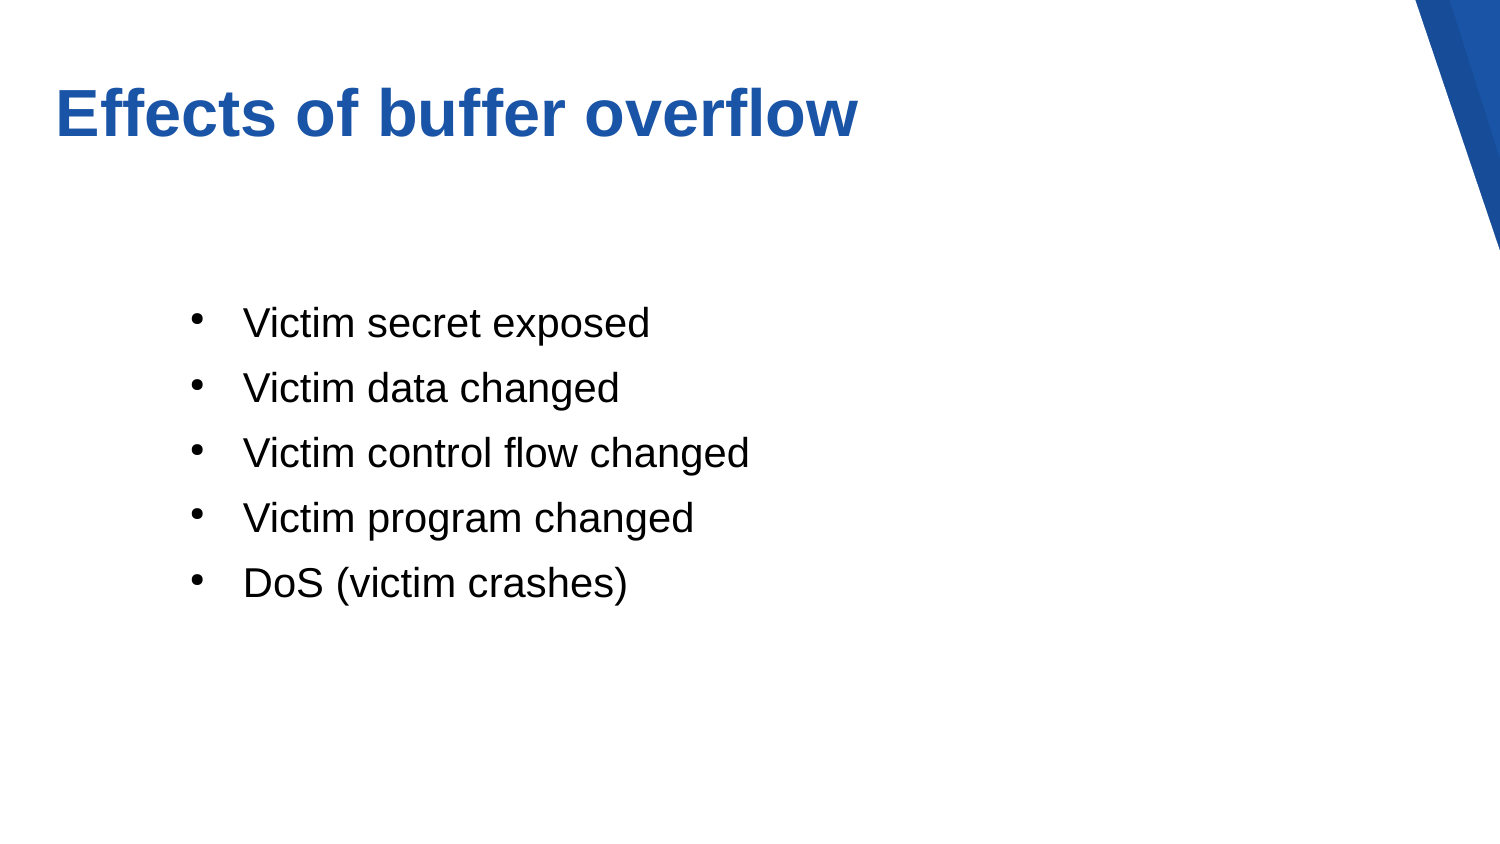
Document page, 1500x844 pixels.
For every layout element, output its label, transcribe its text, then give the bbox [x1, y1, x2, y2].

title Effects of buffer overflow [40, 97, 1306, 166]
list Victim secret exposed Victim data changed Victim control flow changed Victim program changed DoS (victim crashes) [157, 280, 1441, 781]
